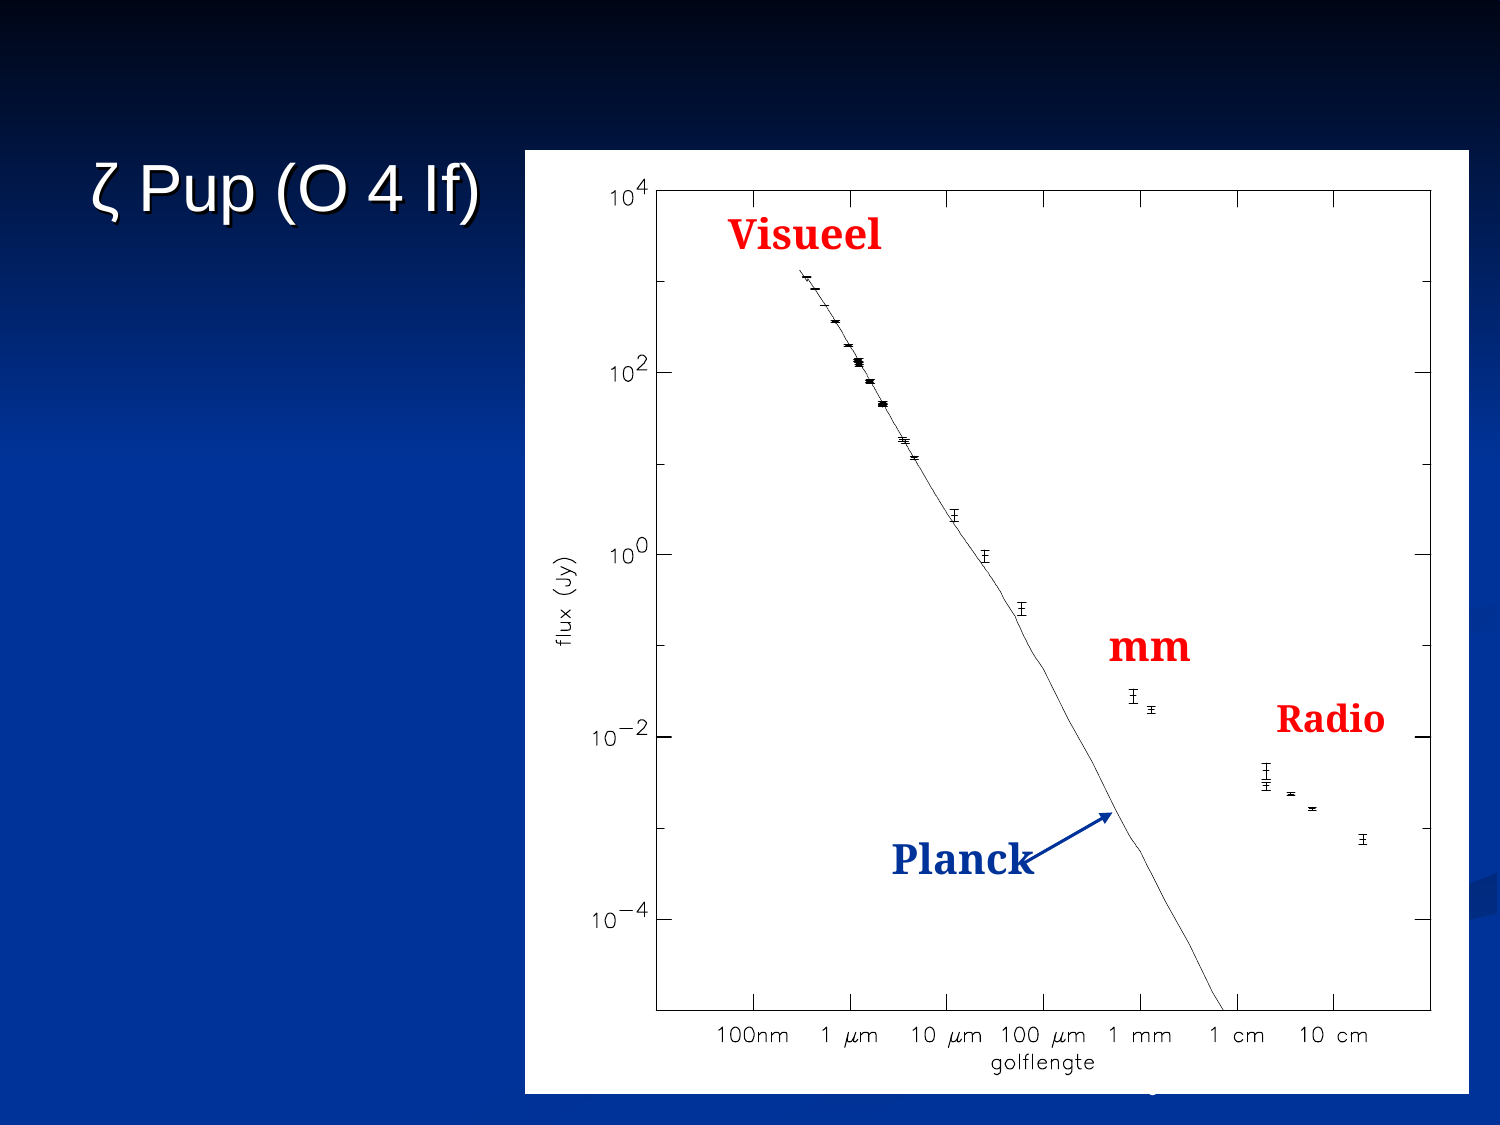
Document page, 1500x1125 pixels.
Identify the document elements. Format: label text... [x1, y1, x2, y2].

text_box Wega, 7 mei 2005 [975, 1094, 1426, 1104]
text_box Visueel [713, 200, 898, 266]
text_box mm [1094, 612, 1207, 679]
list ζ Pup (O 4 If) [75, 137, 1426, 1005]
text_box Radio [1237, 687, 1426, 748]
picture [525, 149, 1469, 1094]
text_box Planck [876, 825, 1050, 891]
